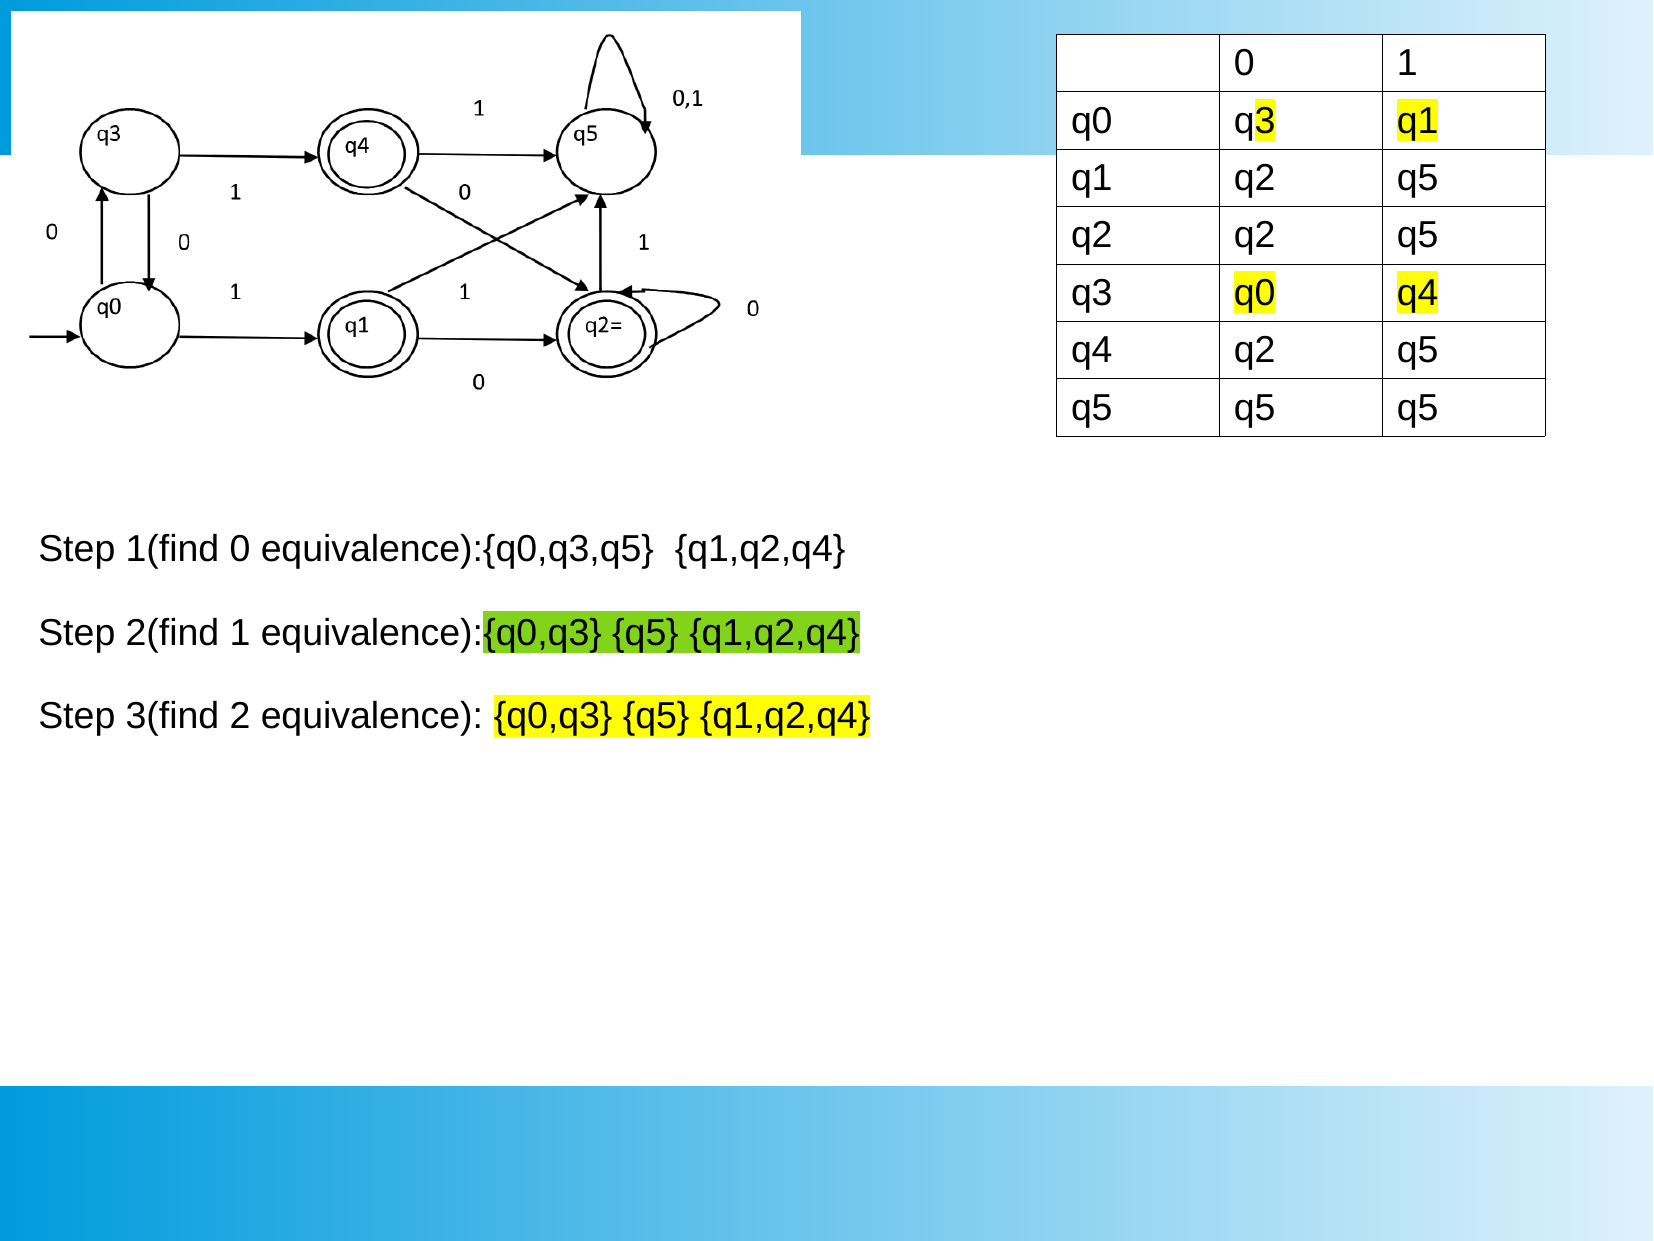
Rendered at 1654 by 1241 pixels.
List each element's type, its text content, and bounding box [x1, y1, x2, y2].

table_cell q3 [1220, 92, 1382, 149]
table_cell q5 [1383, 322, 1545, 378]
table_cell q4 [1383, 265, 1545, 321]
table_cell q1 [1383, 92, 1545, 149]
table_cell q0 [1057, 92, 1219, 149]
table_cell q5 [1383, 207, 1545, 264]
table_cell q2 [1220, 207, 1382, 264]
table_cell q0 [1220, 265, 1382, 321]
table_header 1 [1383, 35, 1545, 91]
text_box Step 1(find 0 equivalence):{q0,q3,q5} {q1,q2,q4} Step 2(find 1 equivalence):{q0,q3} {q5} {q1,q2,q4} Step 3(find 2 equivalence): {q0,q3} {q5} {q1,q2,q4} [23, 519, 1512, 1075]
table_cell q2 [1057, 207, 1219, 264]
table_cell q3 [1057, 265, 1219, 321]
table_cell q2 [1220, 322, 1382, 378]
table_cell q5 [1383, 379, 1545, 436]
table_cell q5 [1383, 150, 1545, 206]
table_cell q5 [1220, 379, 1382, 436]
table_cell q2 [1220, 150, 1382, 206]
table_header [1057, 35, 1219, 91]
picture [11, 0, 801, 402]
table_cell q1 [1057, 150, 1219, 206]
table_cell q4 [1057, 322, 1219, 378]
table_cell q5 [1057, 379, 1219, 436]
table_header 0 [1220, 35, 1382, 91]
